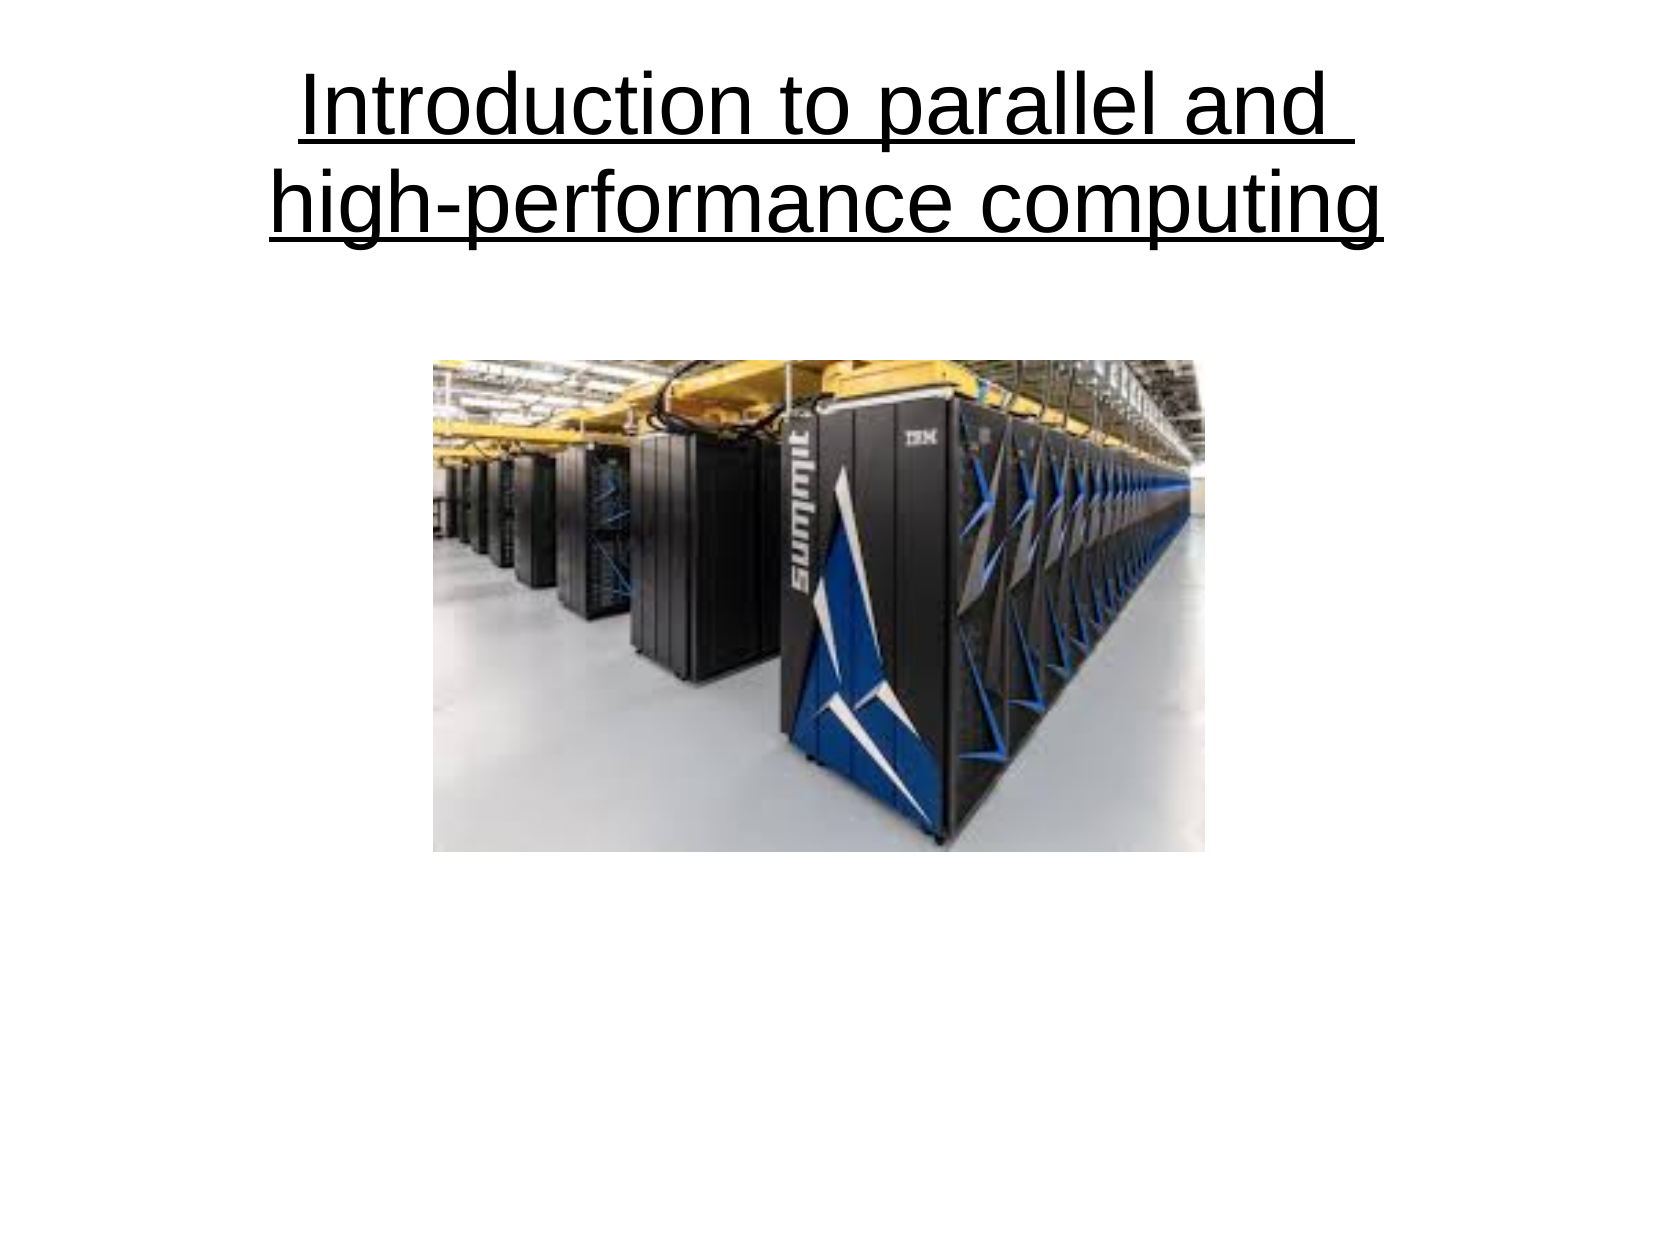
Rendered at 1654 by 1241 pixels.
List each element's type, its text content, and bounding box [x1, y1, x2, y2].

picture [433, 360, 1205, 852]
title Introduction to parallel and high-performance computing [82, 49, 1571, 257]
